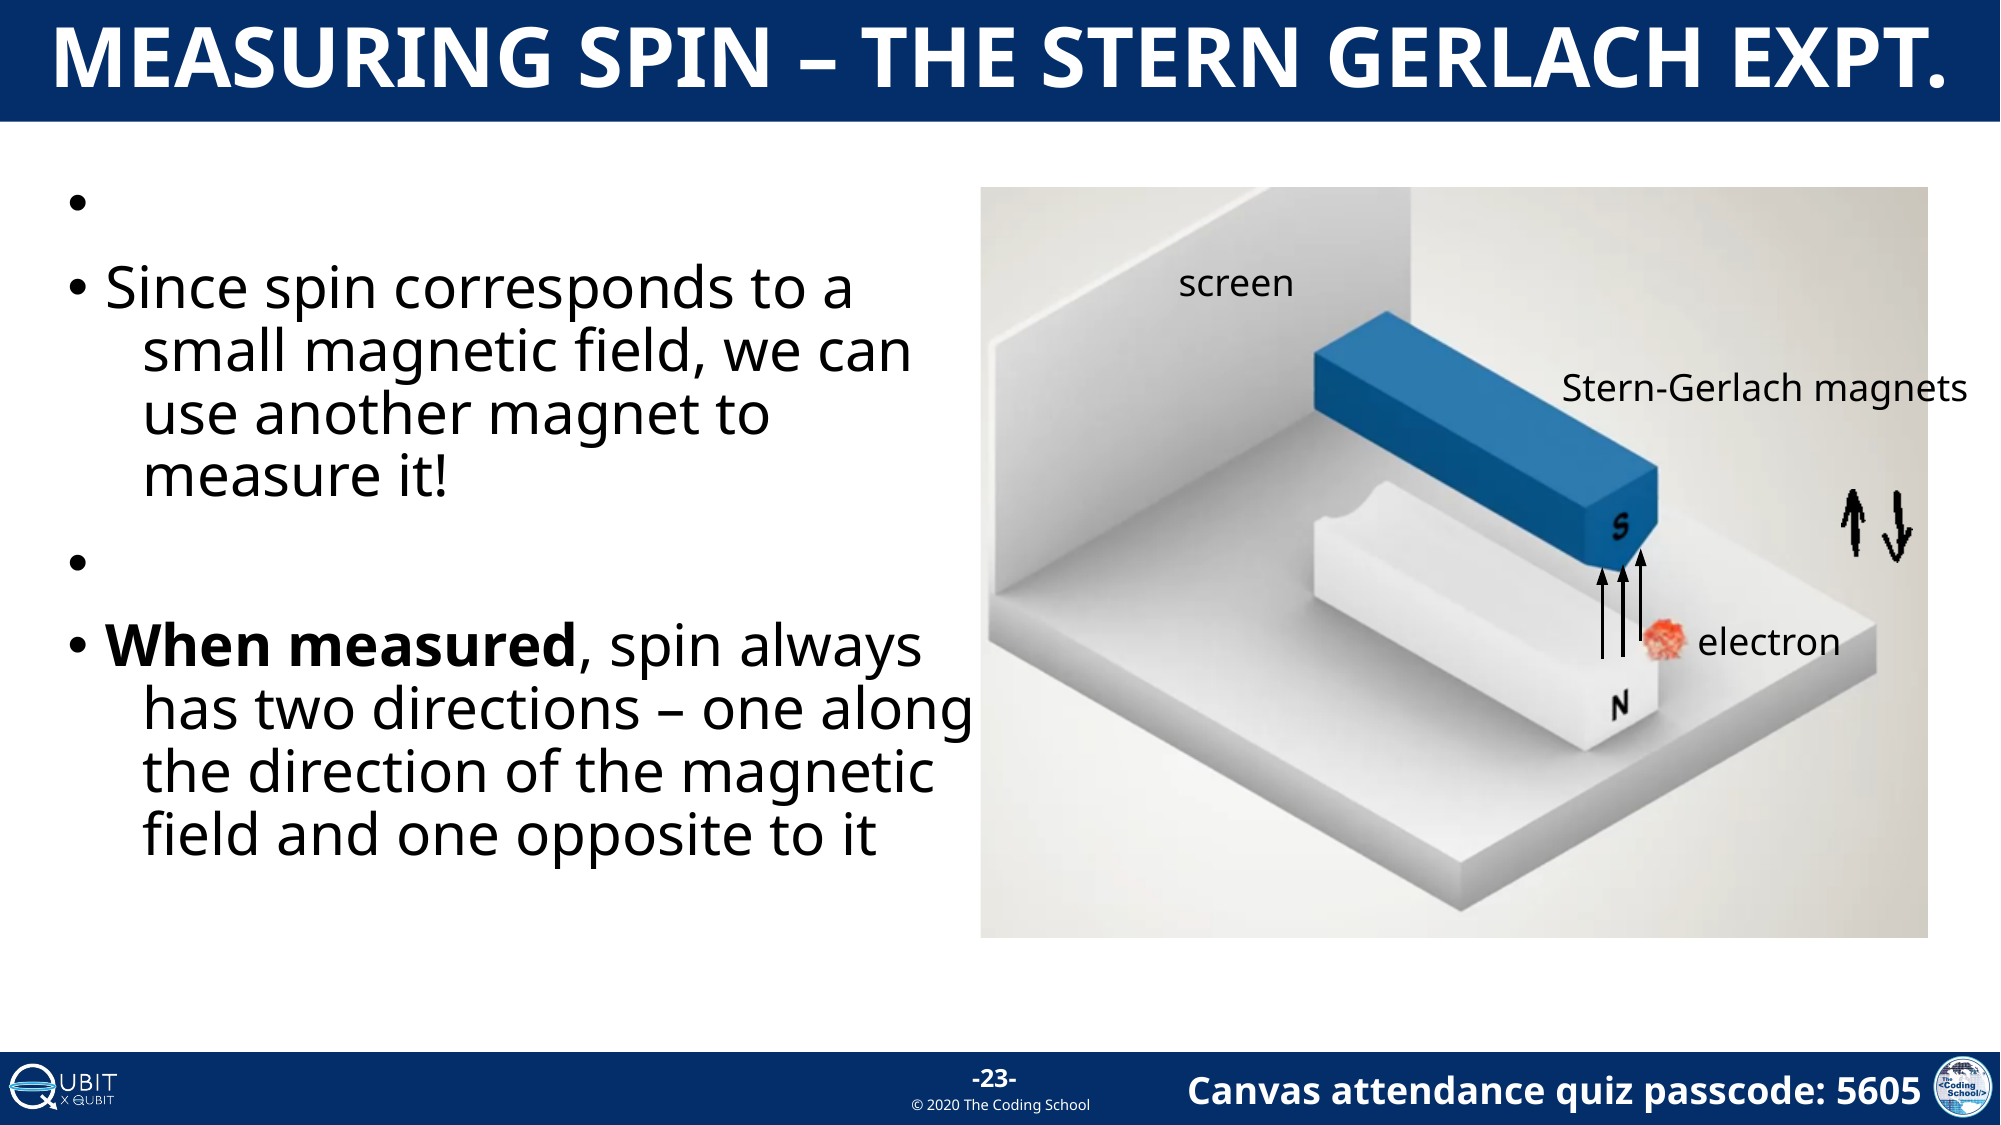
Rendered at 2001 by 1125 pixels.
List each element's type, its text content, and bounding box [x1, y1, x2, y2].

text_box electron [1682, 610, 1848, 671]
text_box screen [1163, 251, 1301, 313]
text_box -23- [945, 1050, 1044, 1110]
picture [980, 187, 1928, 938]
title Measuring spin – the stern Gerlach expt. [0, 0, 2000, 122]
text_box Stern-Gerlach magnets [1546, 356, 1959, 417]
list Since spin corresponds to a small magnetic field, we can use another magnet to measure it! When measured, spin always has two directions – one along the direction of the magnetic field and one opposite to it [52, 159, 1000, 1014]
